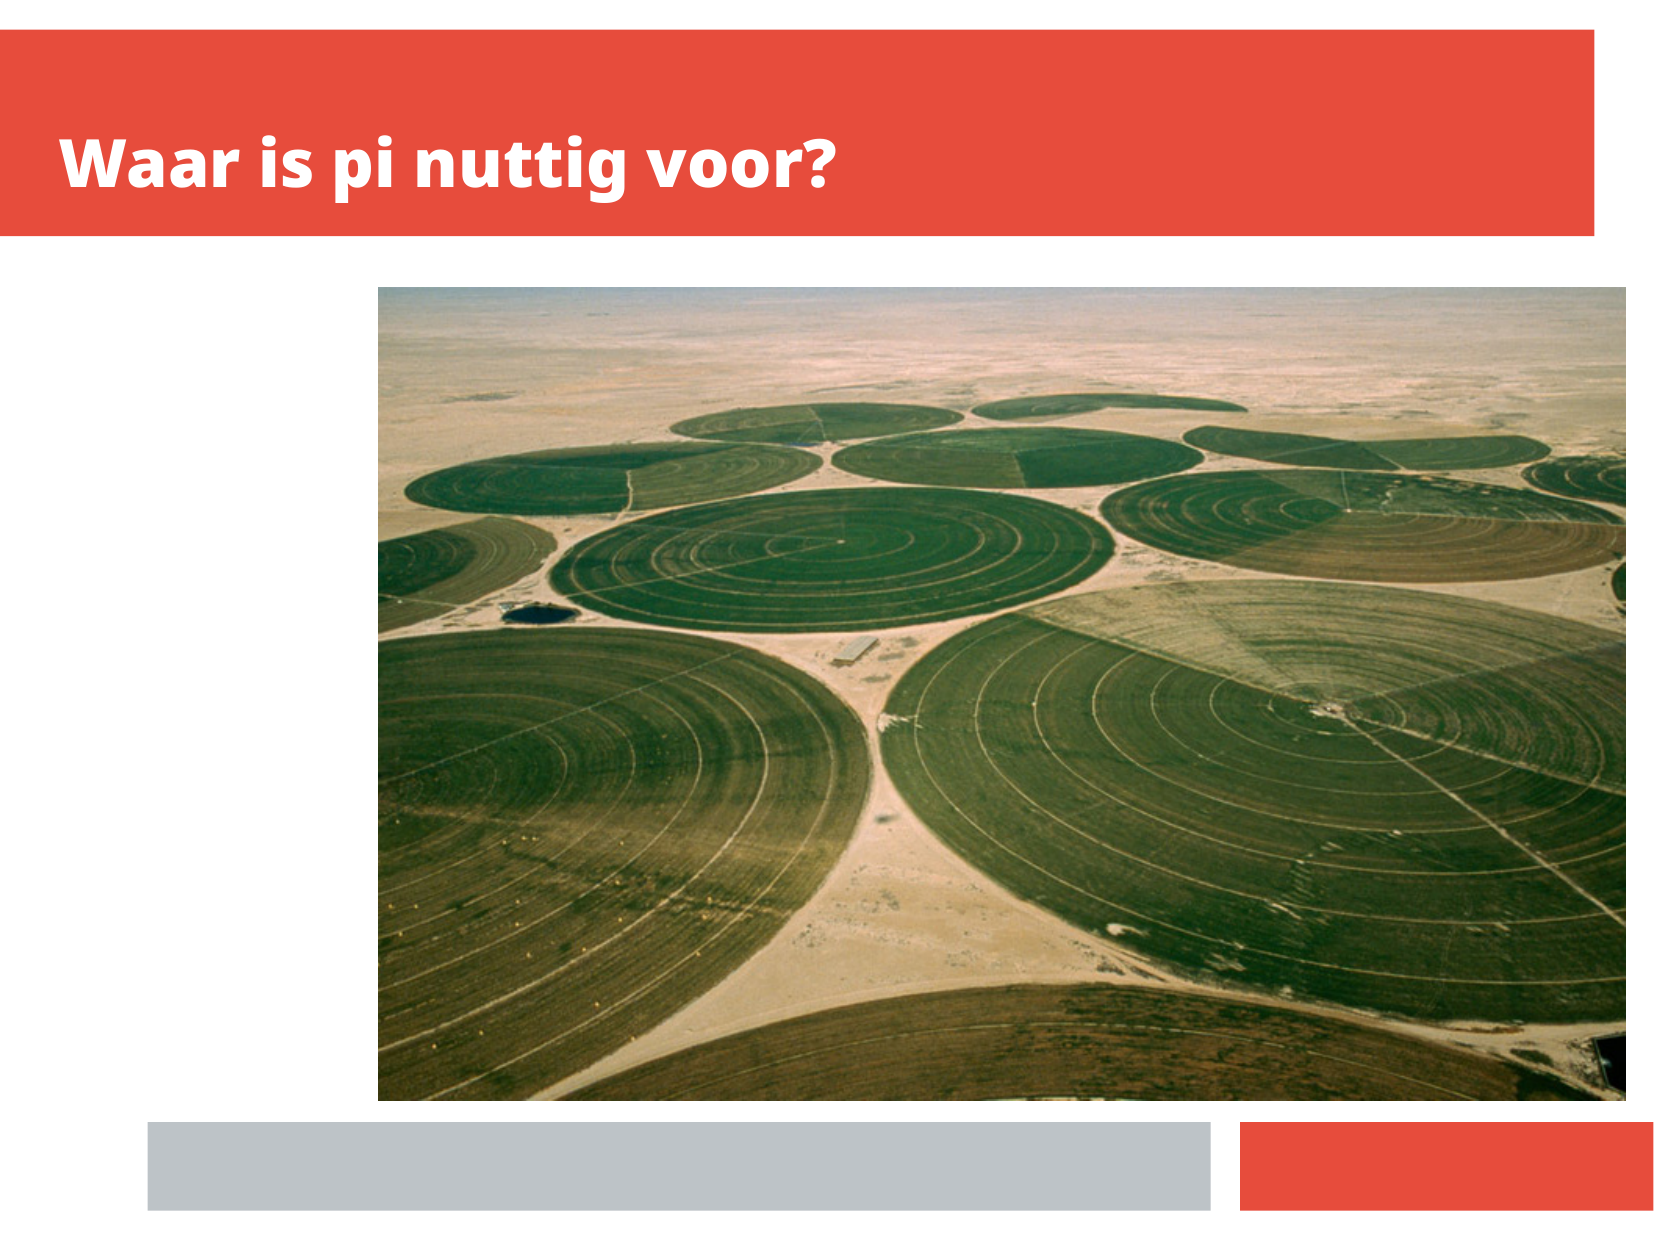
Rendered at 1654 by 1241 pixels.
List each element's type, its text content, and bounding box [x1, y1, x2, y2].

title Waar is pi nuttig voor? [59, 59, 1595, 207]
picture [378, 287, 1626, 1101]
